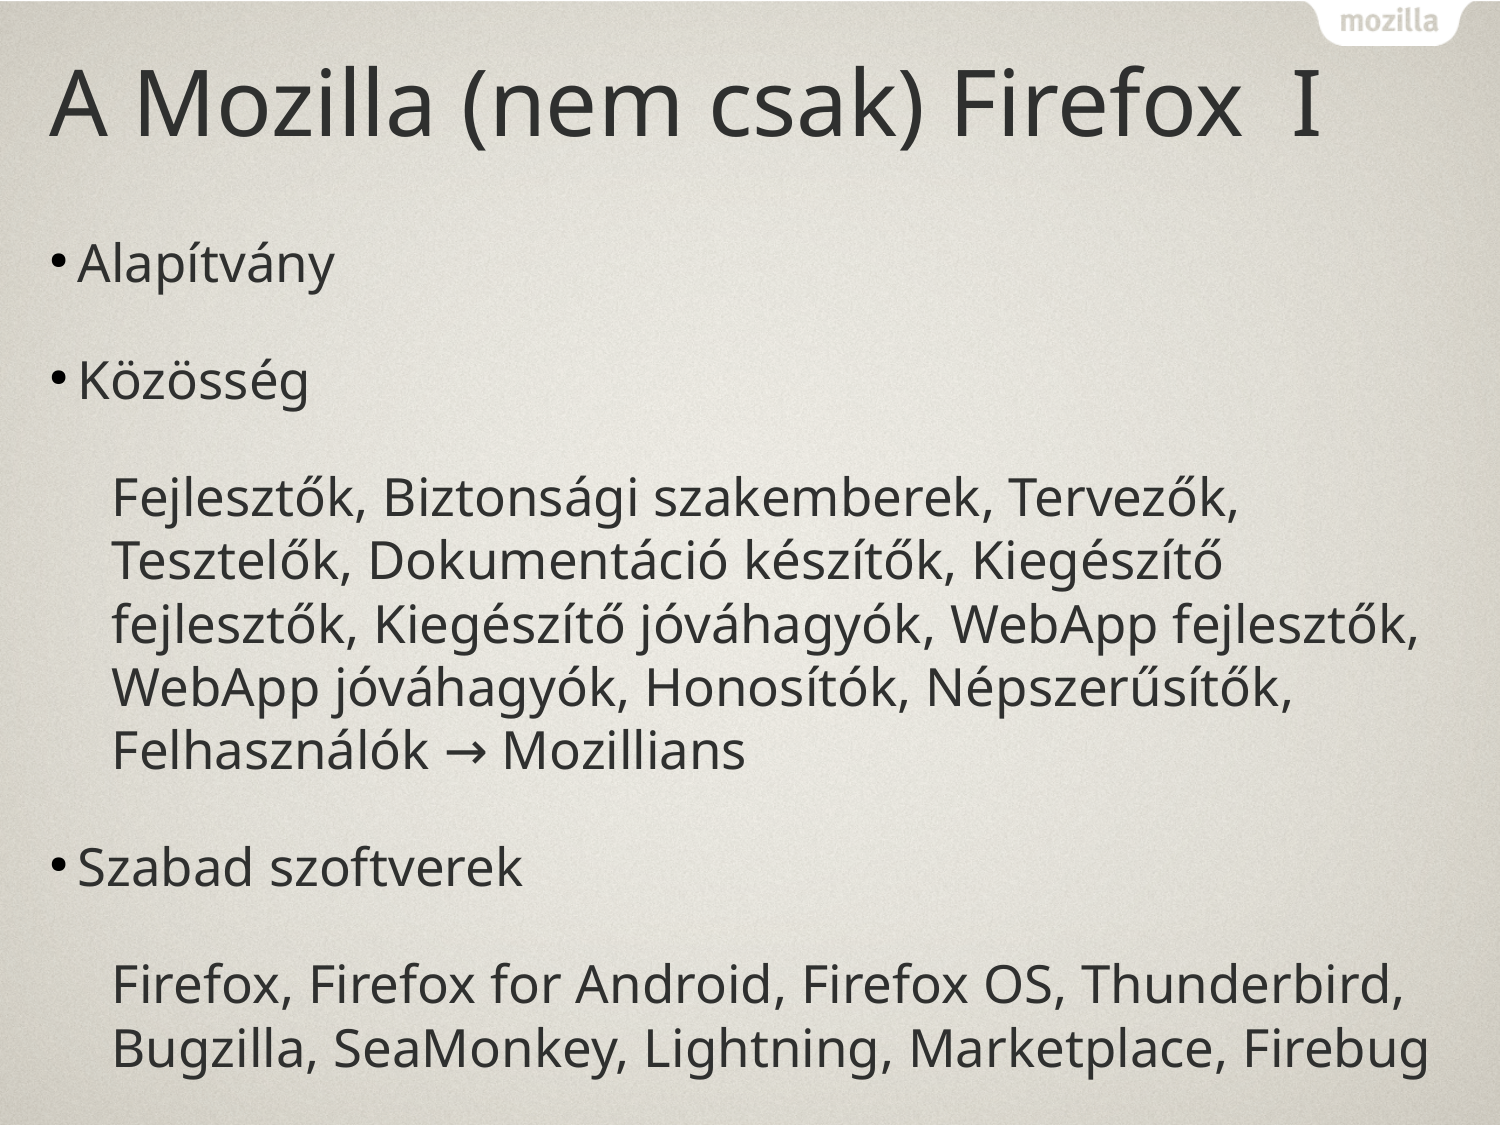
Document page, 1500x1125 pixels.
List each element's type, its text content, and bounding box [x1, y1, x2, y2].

list Alapítvány Közösség Fejlesztők, Biztonsági szakemberek, Tervezők, Tesztelők, Dokumentáció készítők, Kiegészítő fejlesztők, Kiegészítő jóváhagyók, WebApp fejlesztők, WebApp jóváhagyók, Honosítók, Népszerűsítők, Felhasználók → Mozillians Szabad szoftverek Firefox, Firefox for Android, Firefox OS, Thunderbird, Bugzilla, SeaMonkey, Lightning, Marketplace, Firebug [40, 214, 1459, 1094]
picture [0, 0, 1500, 1125]
title A Mozilla (nem csak) Firefox I [40, 0, 1459, 214]
